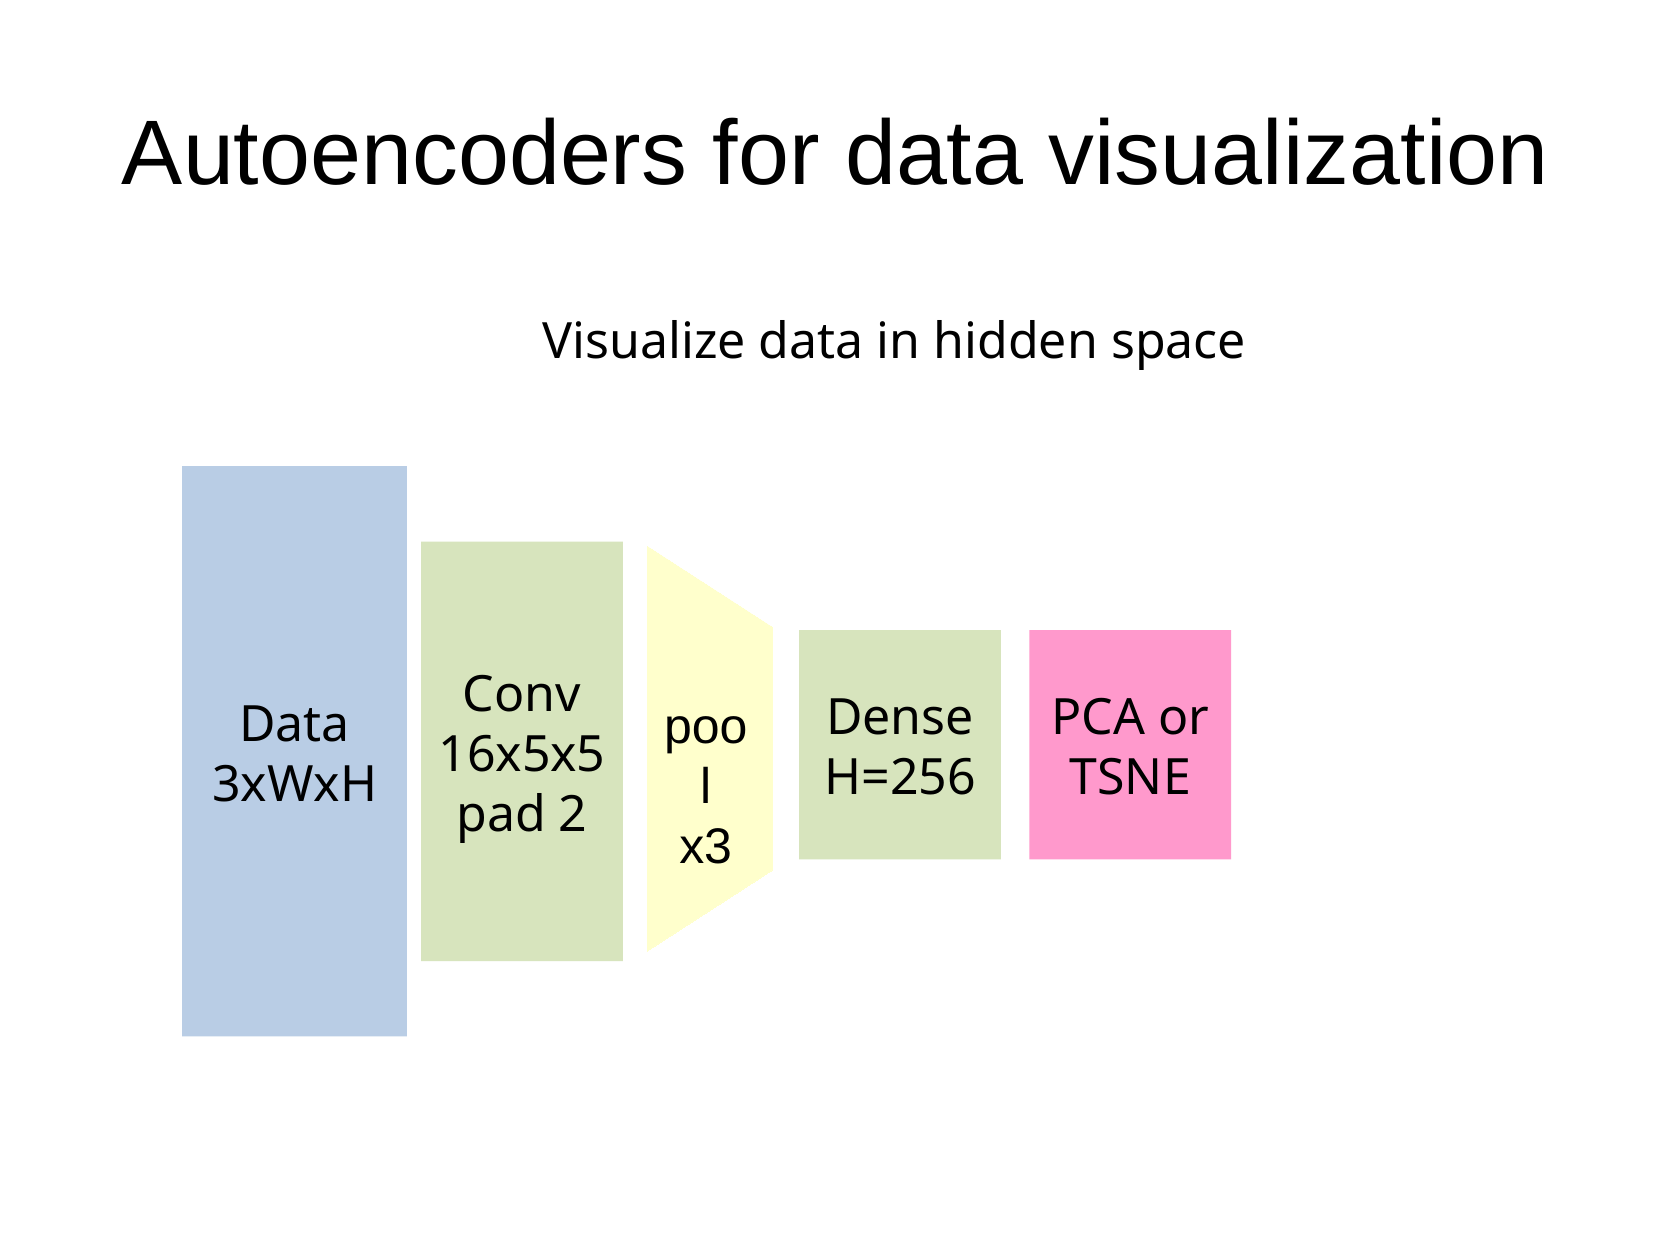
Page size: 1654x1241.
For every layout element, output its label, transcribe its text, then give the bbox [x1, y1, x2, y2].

text_box Visualize data in hidden space [330, 300, 1459, 374]
text_box Data 3xWxH [182, 466, 407, 1037]
text_box PCA or TSNE [1029, 630, 1232, 860]
text_box [647, 546, 773, 952]
title Autoencoders for data visualization [82, 49, 1591, 257]
text_box pool x3 [643, 686, 768, 814]
text_box Conv 16x5x5 pad 2 [421, 541, 623, 962]
text_box Dense H=256 [799, 630, 1001, 860]
